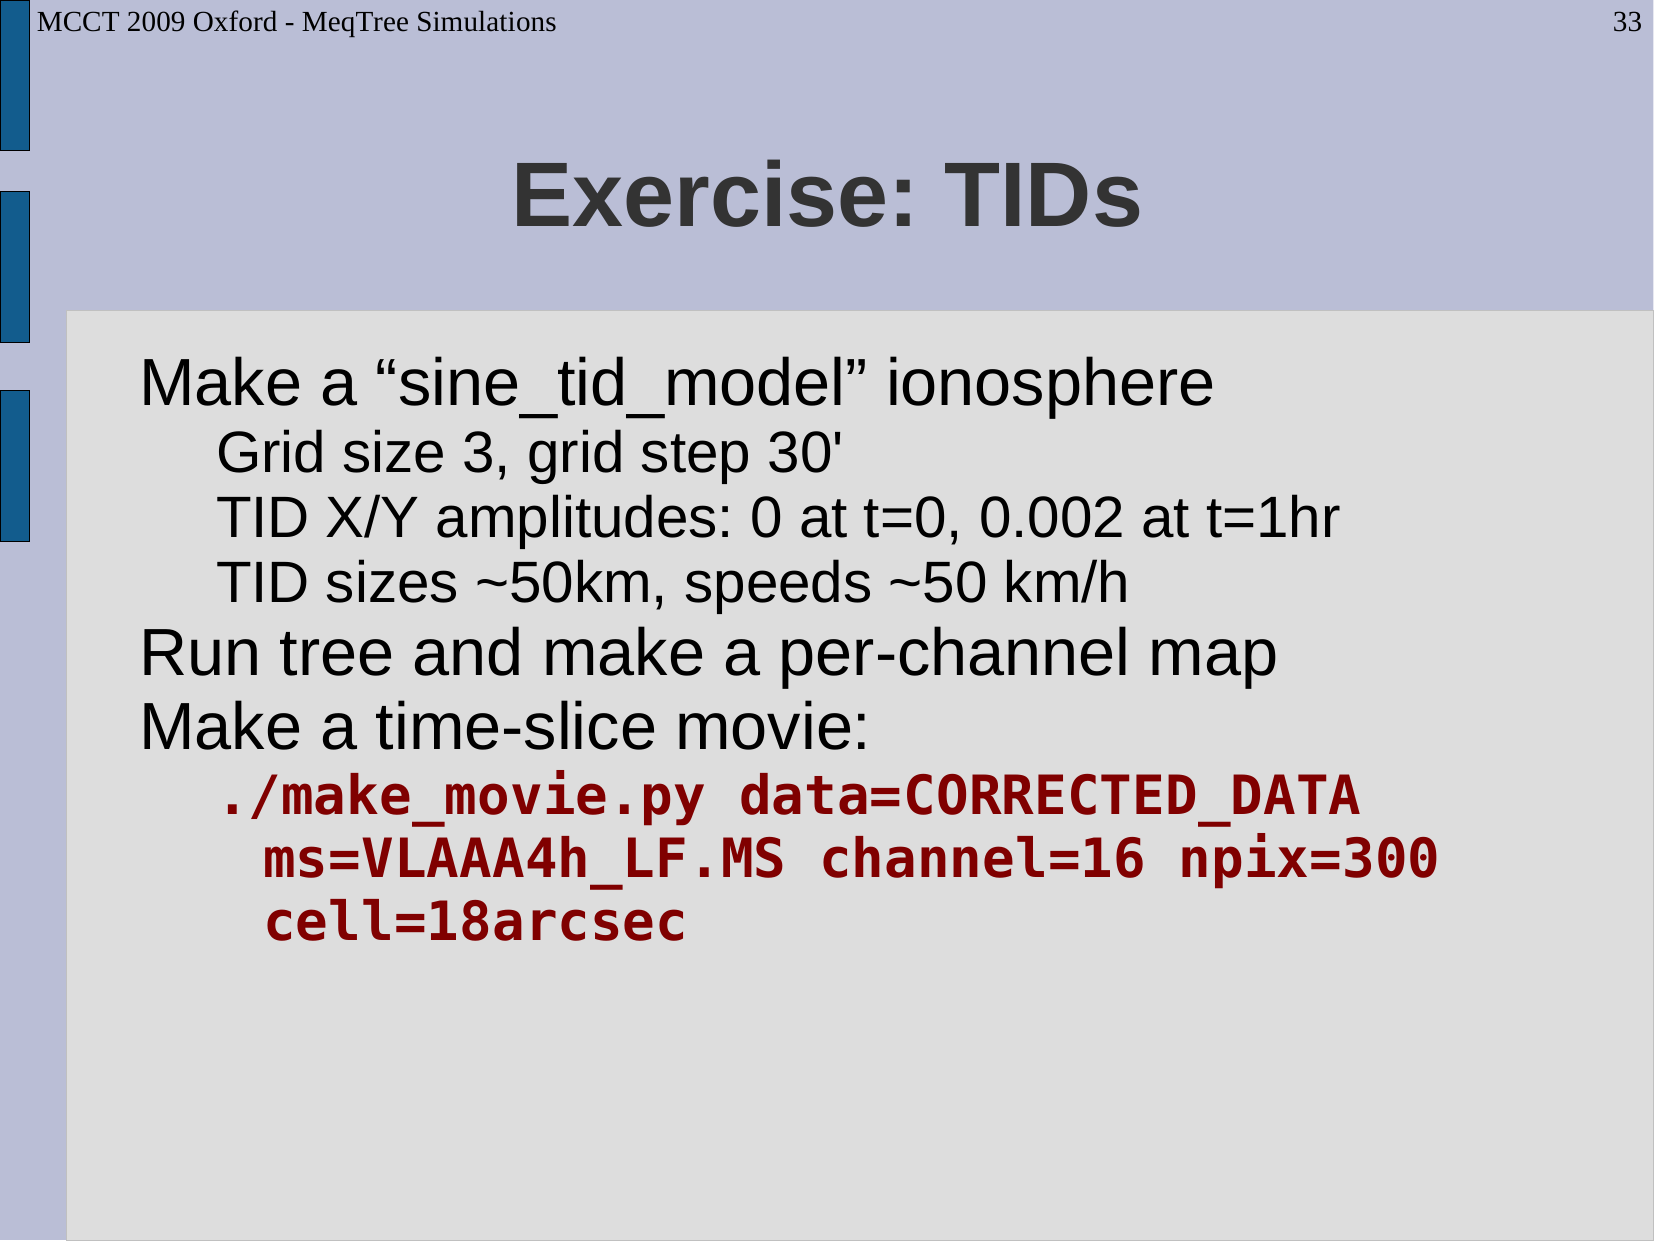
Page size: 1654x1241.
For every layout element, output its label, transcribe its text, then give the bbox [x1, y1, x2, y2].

list Make a “sine_tid_model” ionosphere Grid size 3, grid step 30' TID X/Y amplitudes: 0 at t=0, 0.002 at t=1hr TID sizes ~50km, speeds ~50 km/h Run tree and make a per-channel map Make a time-slice movie: ./make_movie.py data=CORRECTED_DATA ms=VLAAA4h_LF.MS channel=16 npix=300 cell=18arcsec [121, 344, 1534, 1112]
title Exercise: TIDs [121, 98, 1534, 291]
